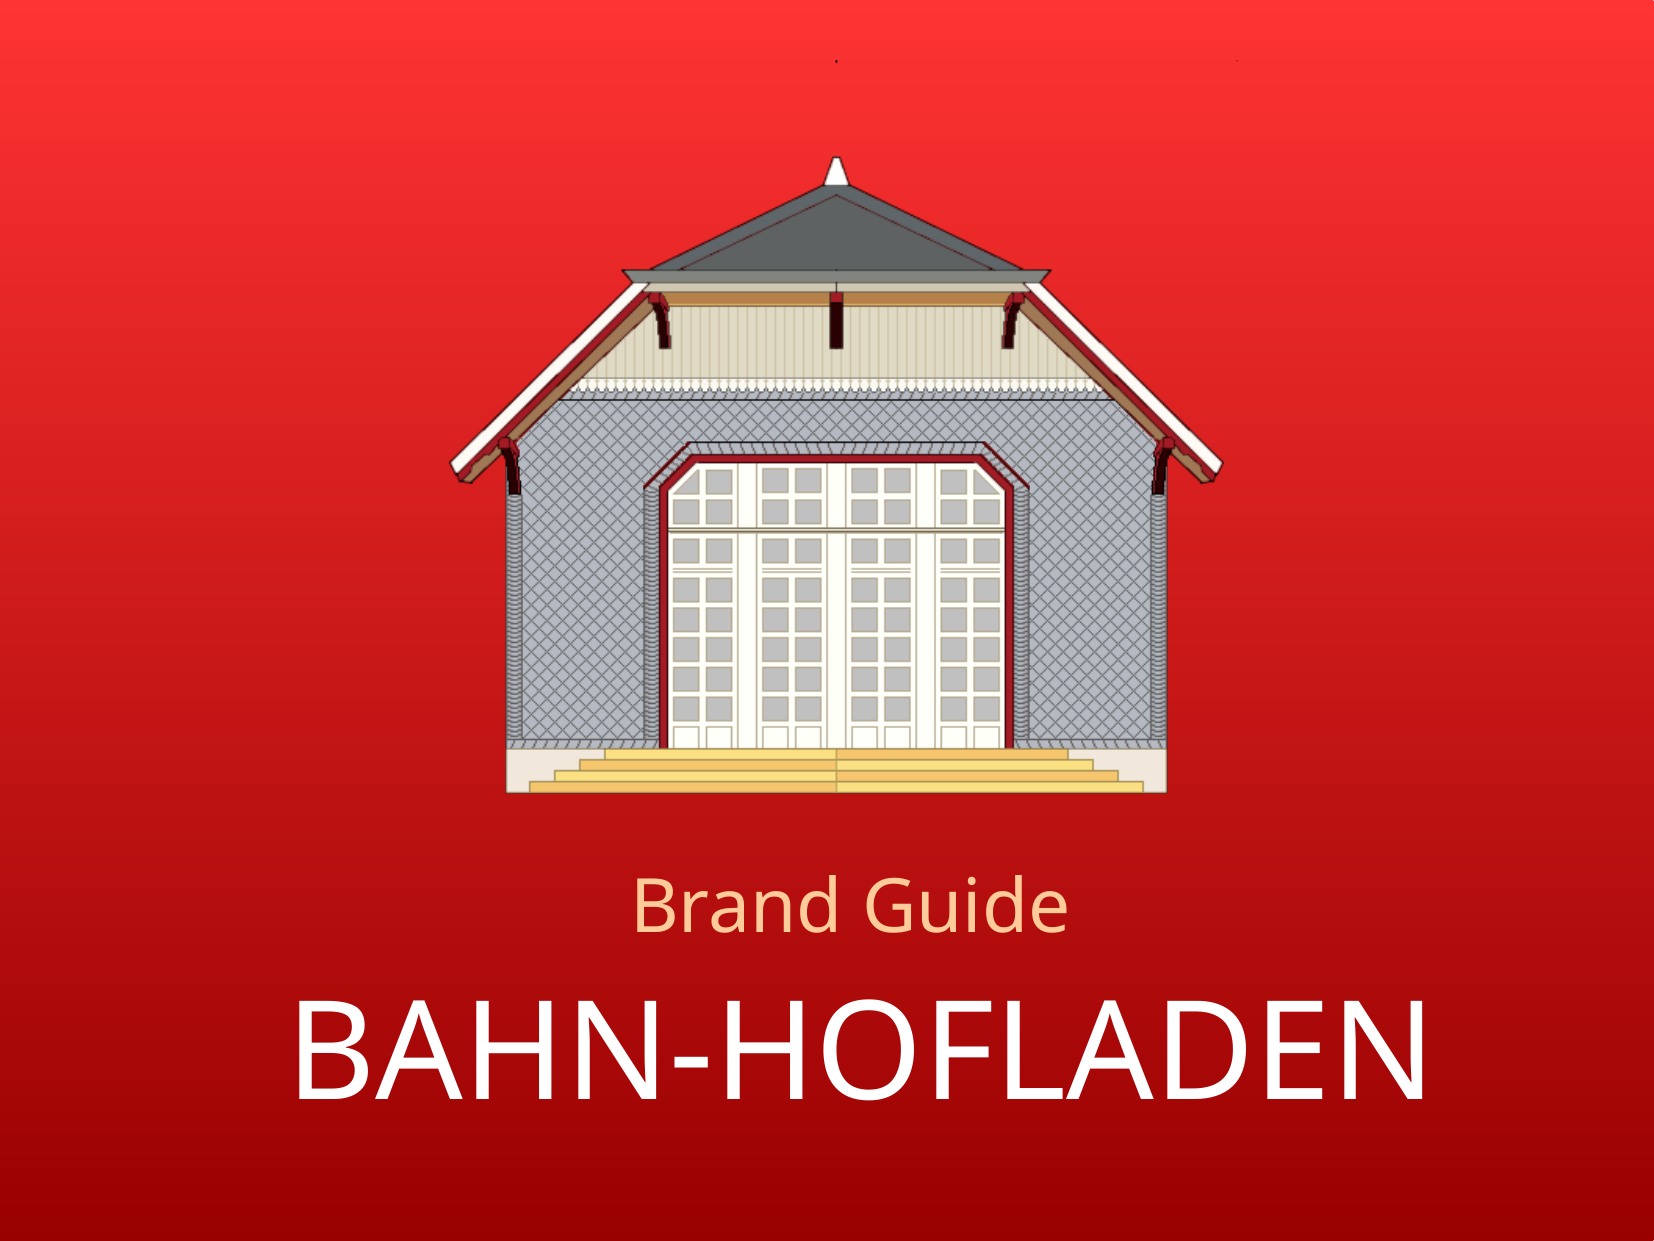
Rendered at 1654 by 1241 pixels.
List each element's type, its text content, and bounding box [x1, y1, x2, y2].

text_box Brand Guide [496, 844, 1205, 944]
picture [437, 60, 1238, 861]
text_box BAHN-HOFLADEN [271, 944, 1642, 1125]
